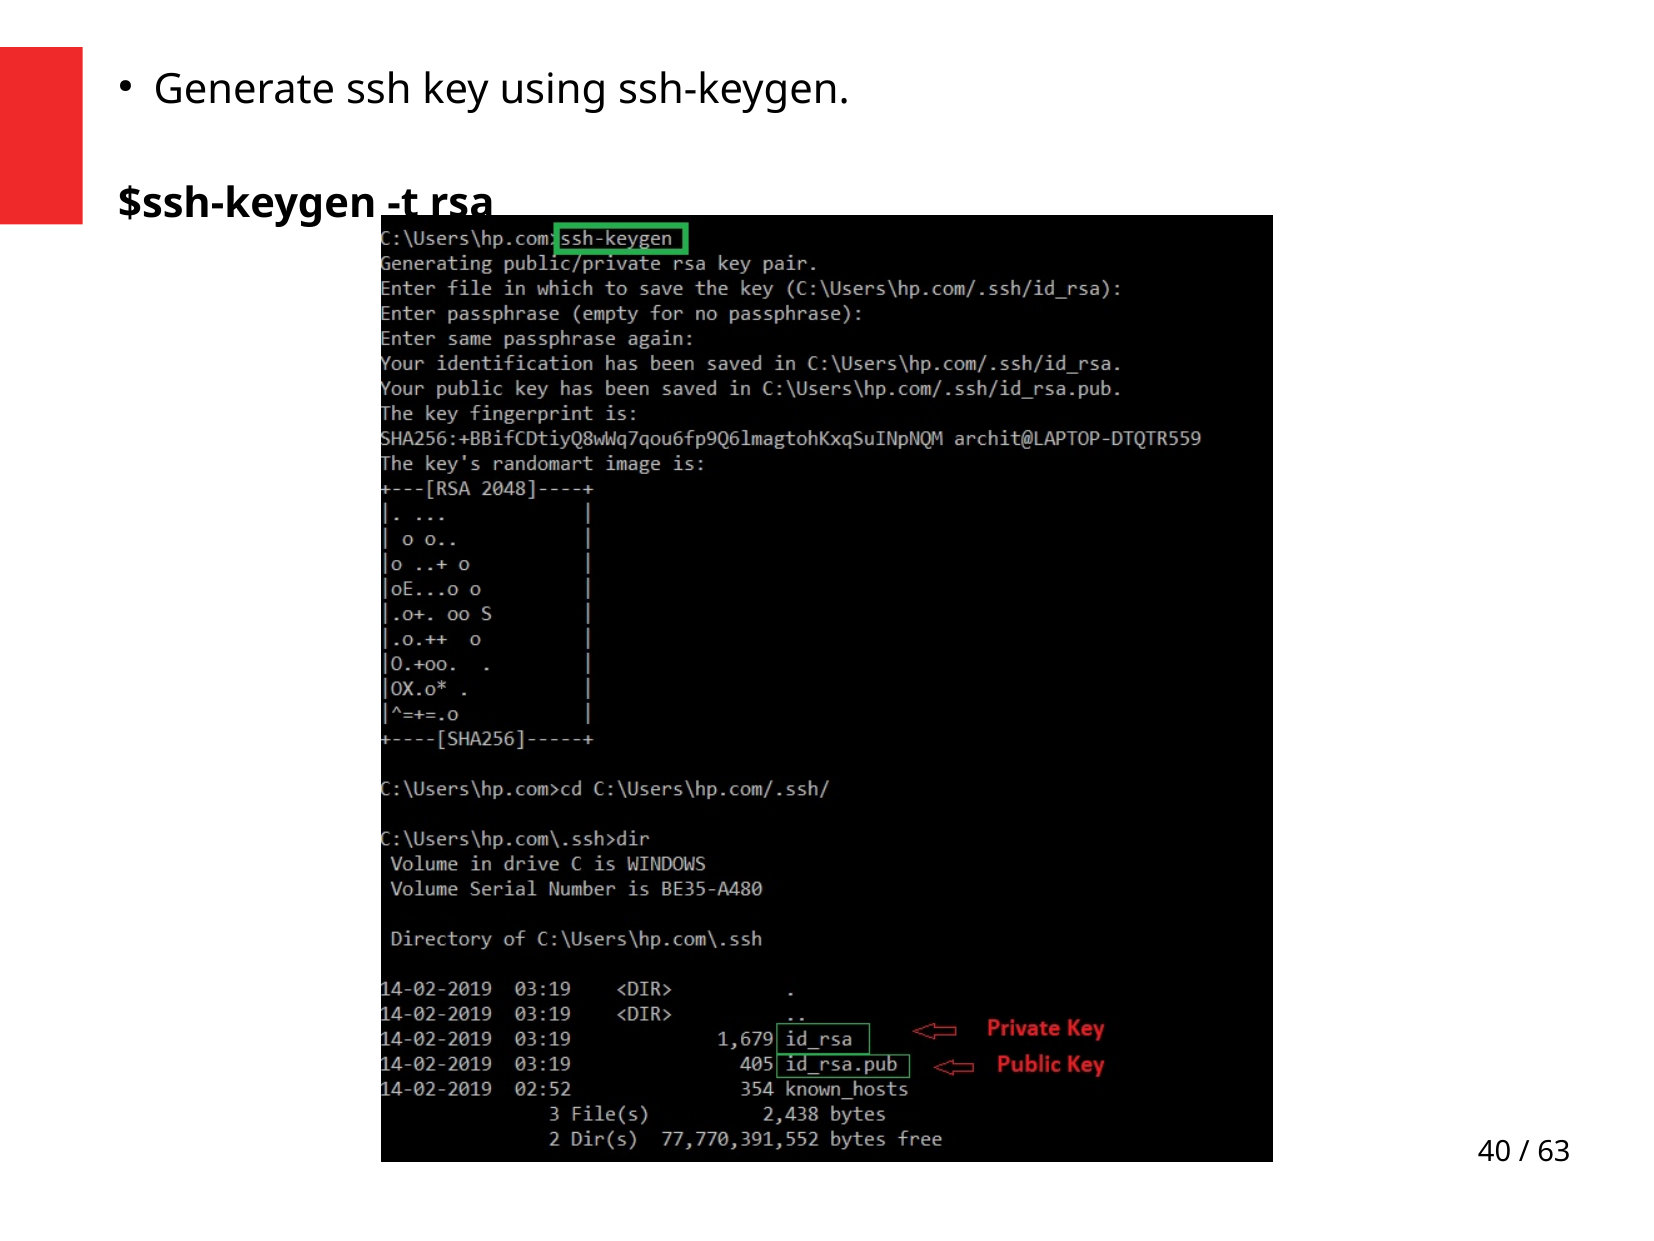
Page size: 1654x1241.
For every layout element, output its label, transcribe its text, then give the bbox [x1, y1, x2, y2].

picture [381, 215, 1273, 1162]
subtitle Generate ssh key using ssh-keygen. $ssh-keygen -t rsa [118, 59, 1536, 862]
